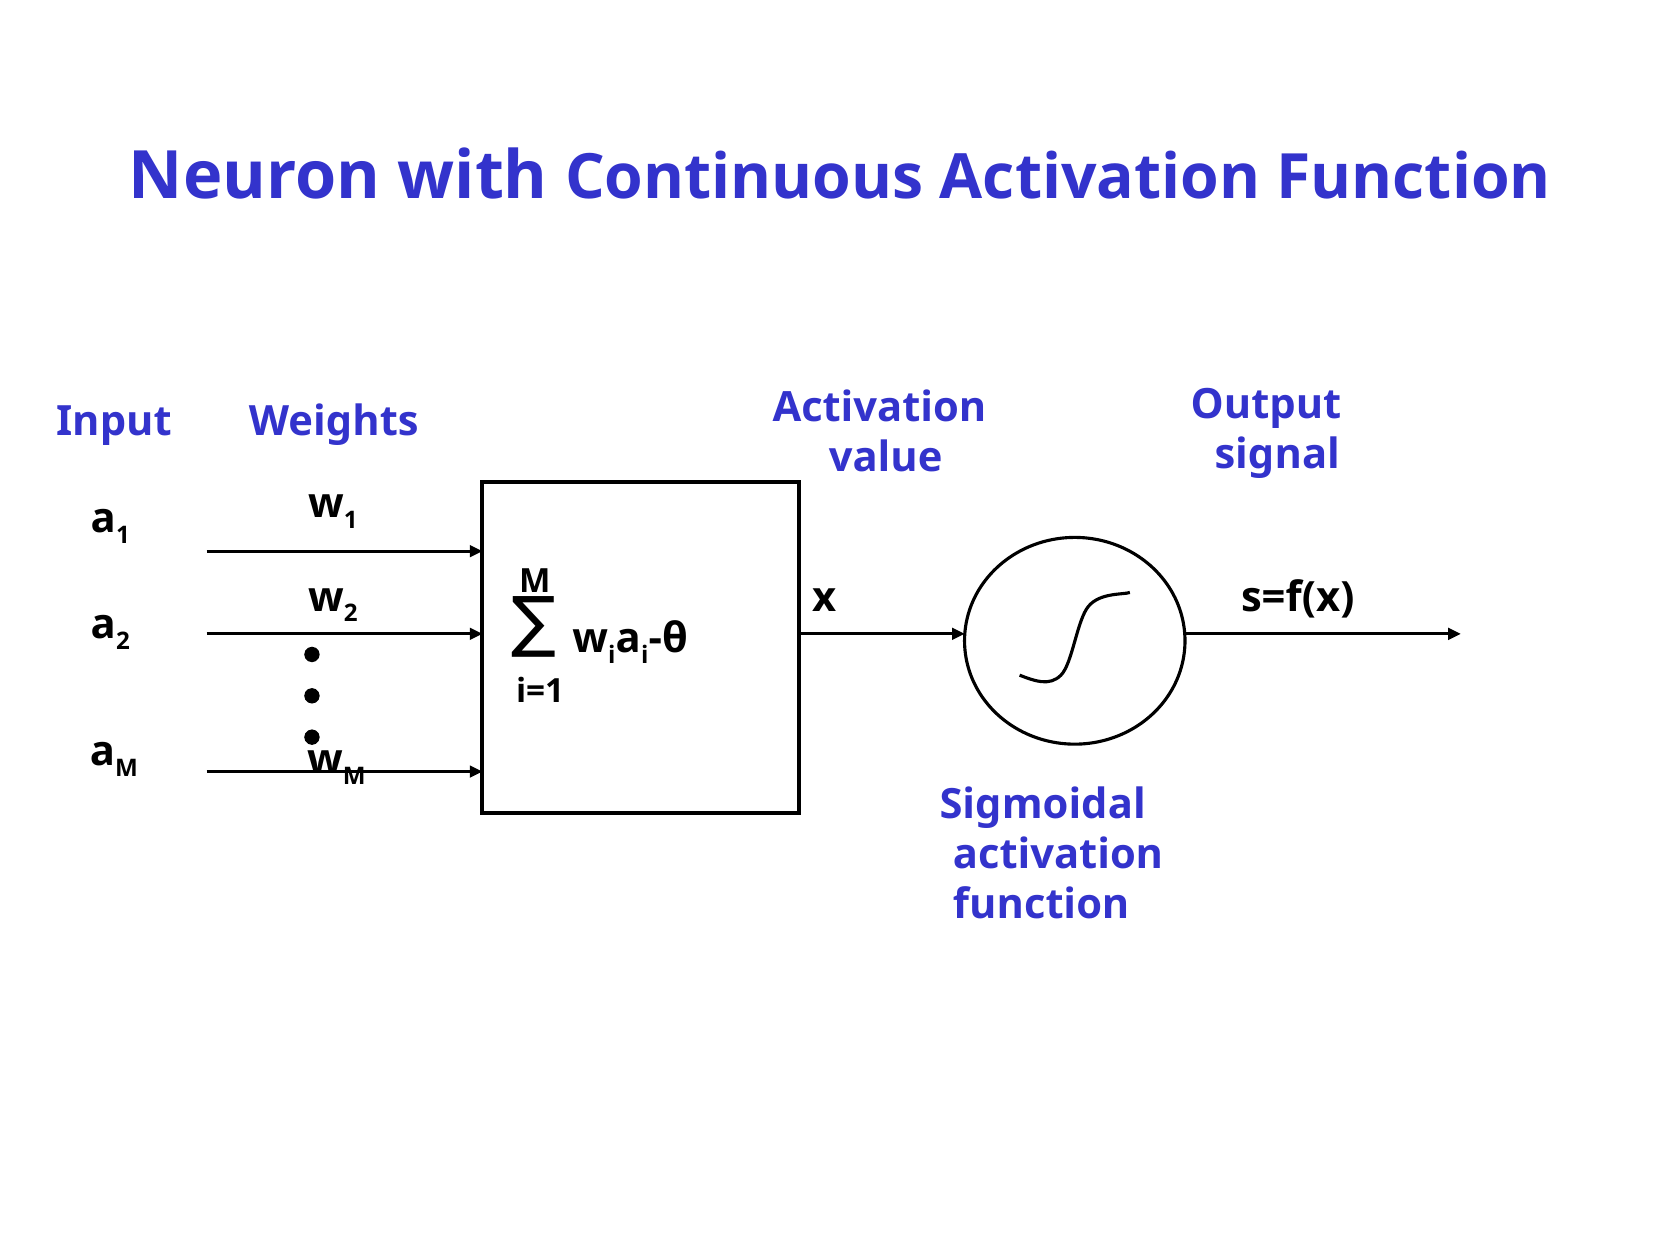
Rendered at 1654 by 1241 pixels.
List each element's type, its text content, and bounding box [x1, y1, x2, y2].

text_box wM [292, 724, 493, 797]
text_box w1 [293, 468, 485, 541]
text_box x [797, 562, 964, 628]
text_box aM [75, 716, 266, 789]
text_box Input [41, 385, 221, 452]
text_box [305, 730, 319, 745]
text_box s=f(x) [1226, 562, 1483, 628]
text_box Activation value [757, 371, 1061, 488]
text_box M [504, 551, 678, 607]
text_box Sigmoidal activation function [881, 768, 1282, 935]
text_box Weights [234, 385, 510, 452]
text_box w2 [293, 562, 485, 635]
title Neuron with Continuous Activation Function [82, 68, 1599, 276]
text_box [305, 647, 319, 662]
text_box a2 [75, 589, 258, 663]
text_box a1 [75, 483, 258, 556]
text_box Output signal [1143, 369, 1406, 485]
text_box wiai-θ [557, 603, 816, 676]
text_box i=1 [409, 661, 672, 783]
text_box [482, 482, 800, 661]
text_box [305, 688, 319, 703]
text_box ∑ [497, 569, 685, 666]
text_box [482, 676, 800, 813]
